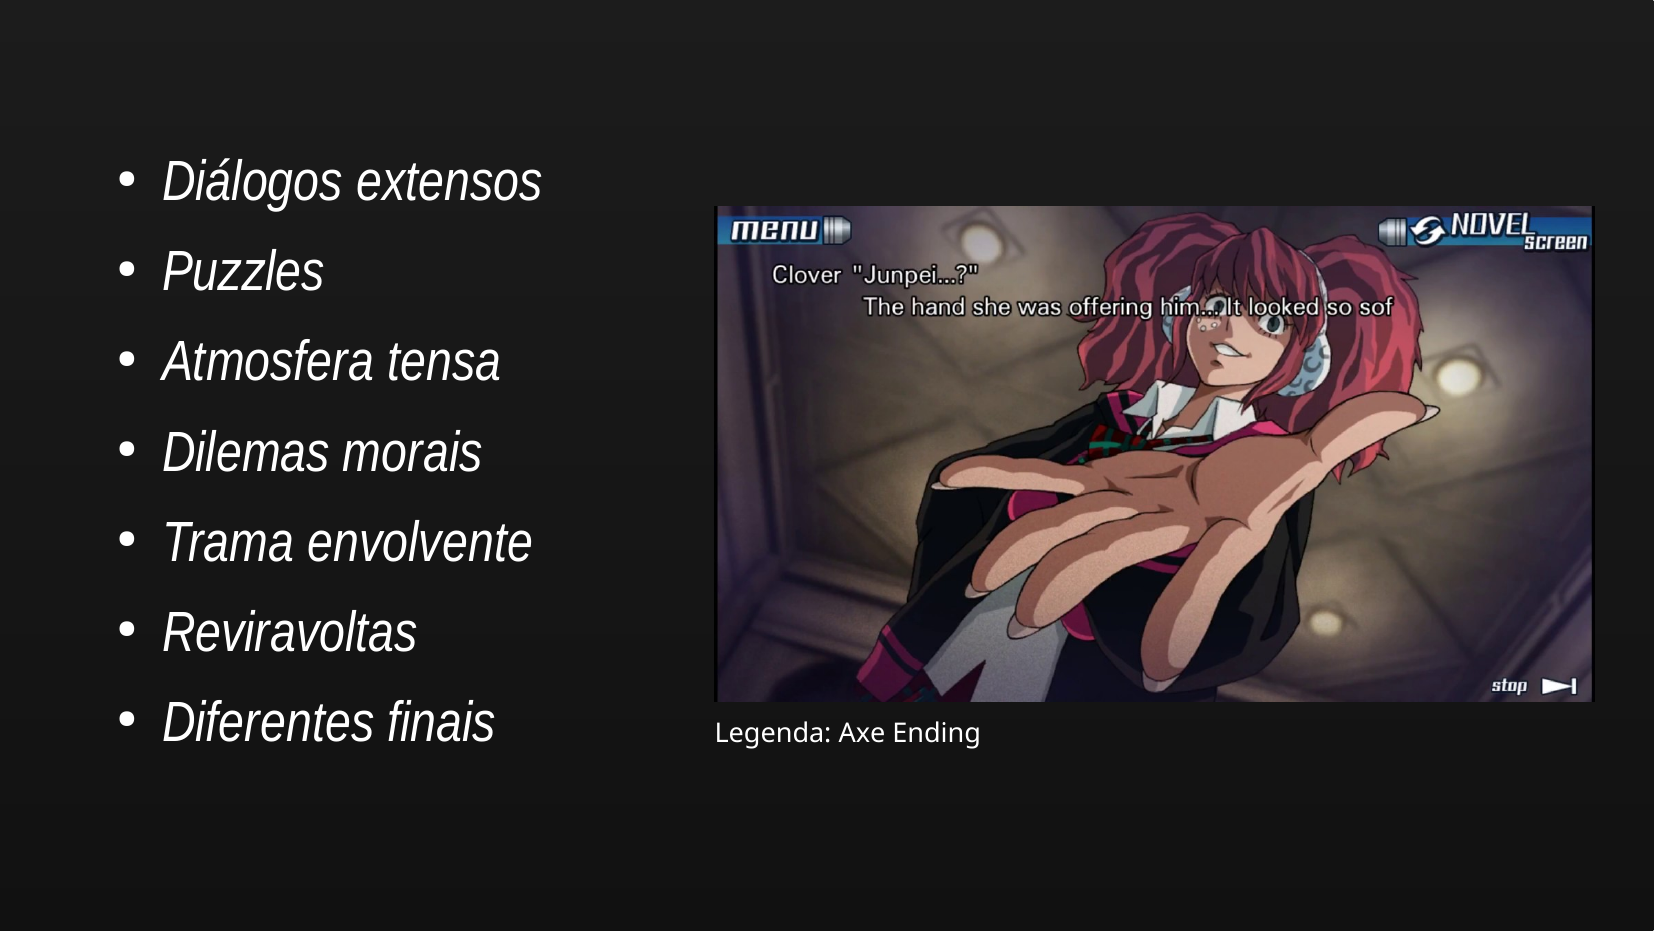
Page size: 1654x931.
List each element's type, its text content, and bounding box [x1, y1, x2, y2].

picture [714, 206, 1595, 702]
text_box Legenda: Axe Ending [714, 713, 1211, 757]
list Diálogos extensos Puzzles Atmosfera tensa Dilemas morais Trama envolvente Reviravoltas Diferentes finais [101, 147, 1555, 757]
